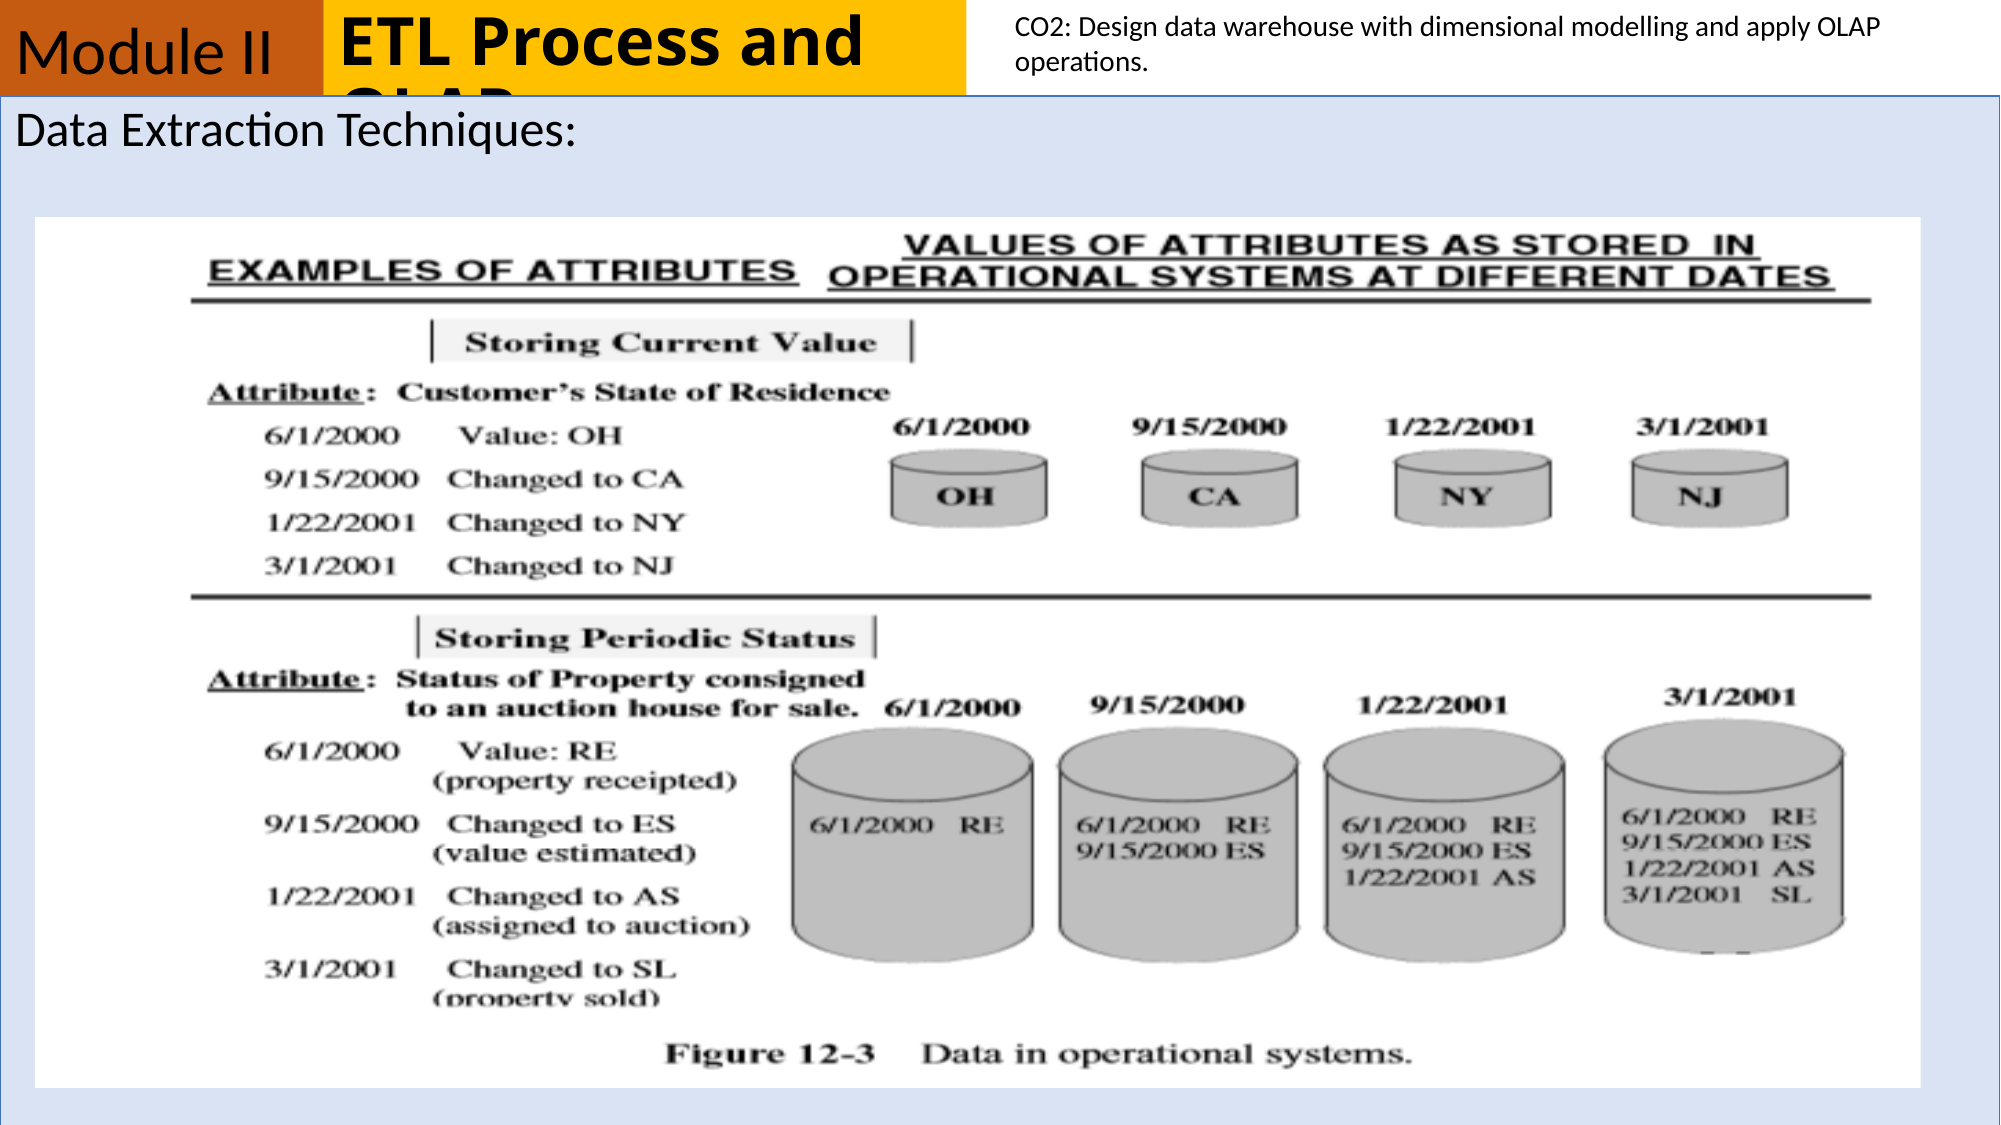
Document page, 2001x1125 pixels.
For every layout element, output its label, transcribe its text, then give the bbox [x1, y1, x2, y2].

picture [34, 217, 1921, 1088]
title ETL Process and OLAP: [324, 0, 967, 95]
text_box CO2: Design data warehouse with dimensional modelling and apply OLAP operations. [999, 0, 2000, 122]
subtitle Data Extraction Techniques: [0, 95, 2000, 1125]
text_box Module II [0, 0, 324, 96]
